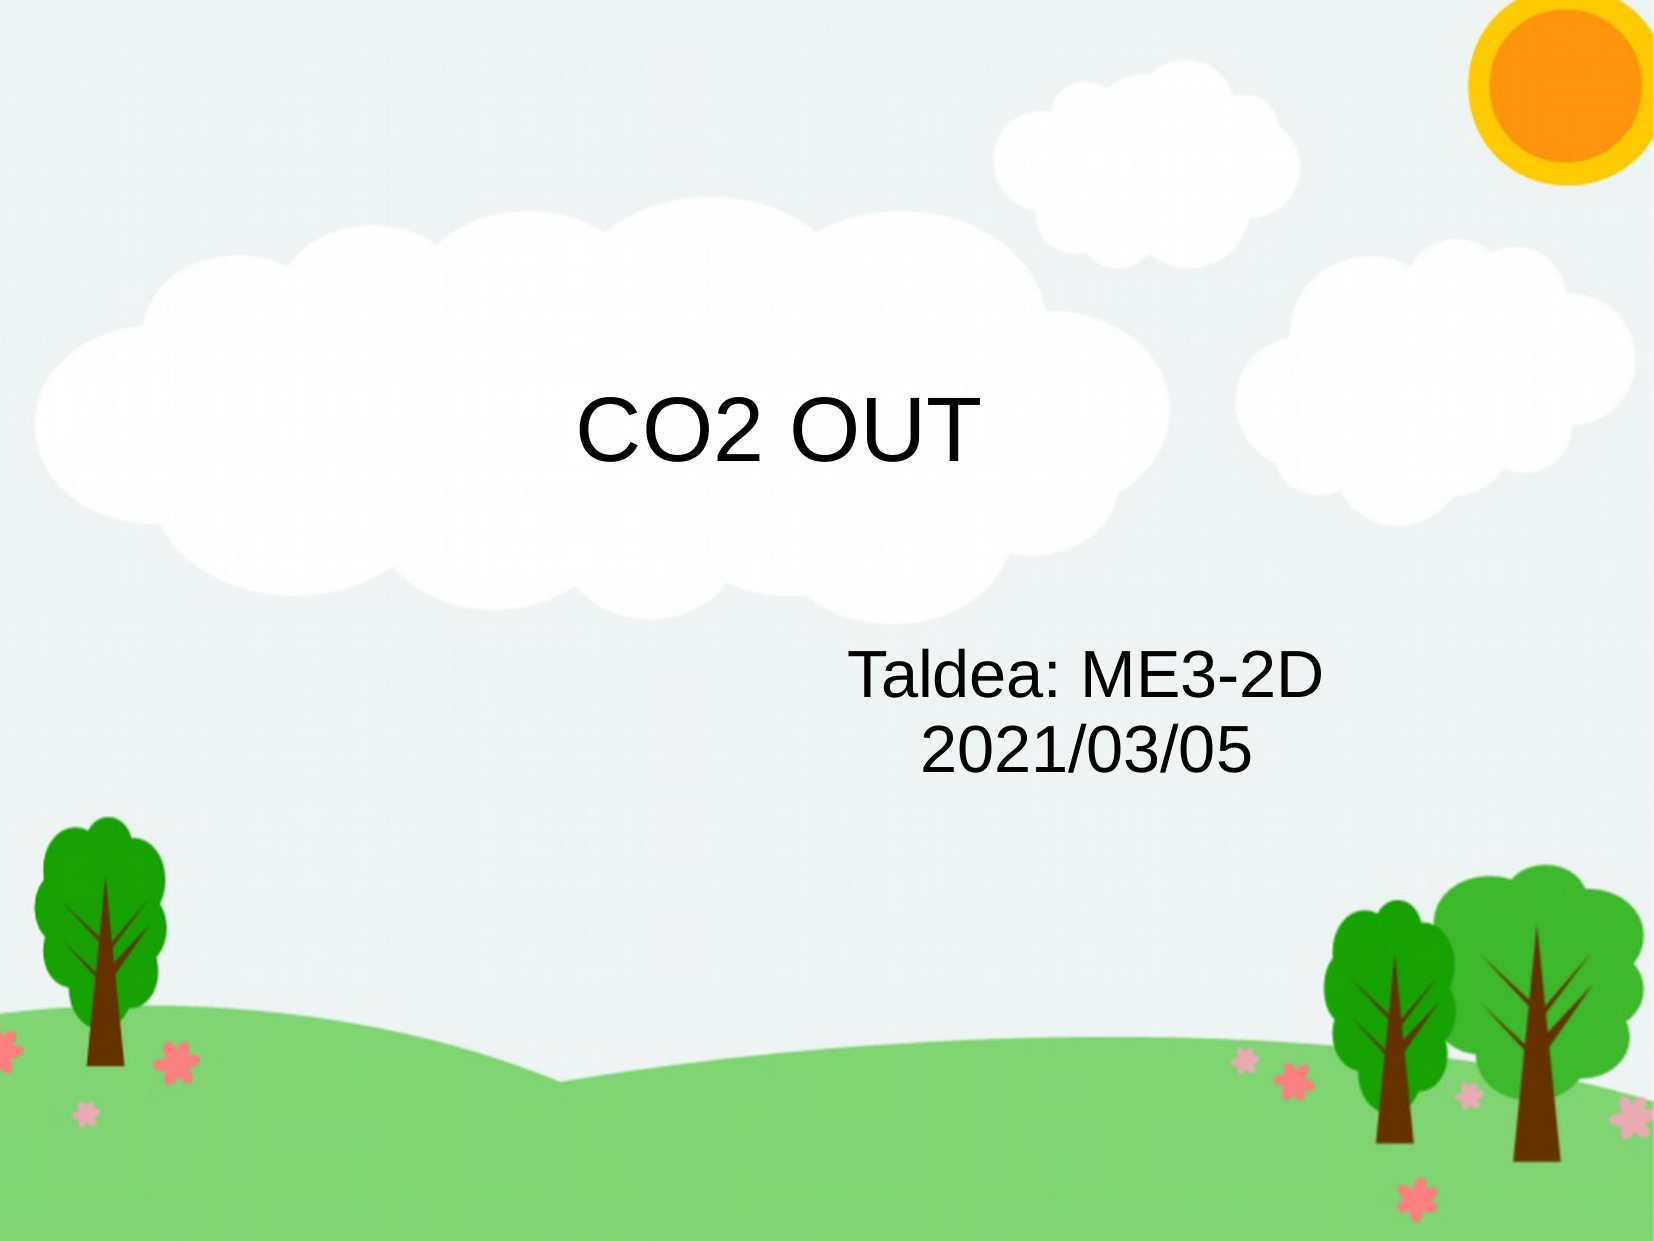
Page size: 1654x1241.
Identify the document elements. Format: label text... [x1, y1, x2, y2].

title CO2 OUT [47, 283, 1512, 577]
subtitle Taldea: ME3-2D 2021/03/05 [661, 632, 1512, 792]
picture [0, 0, 1654, 1241]
